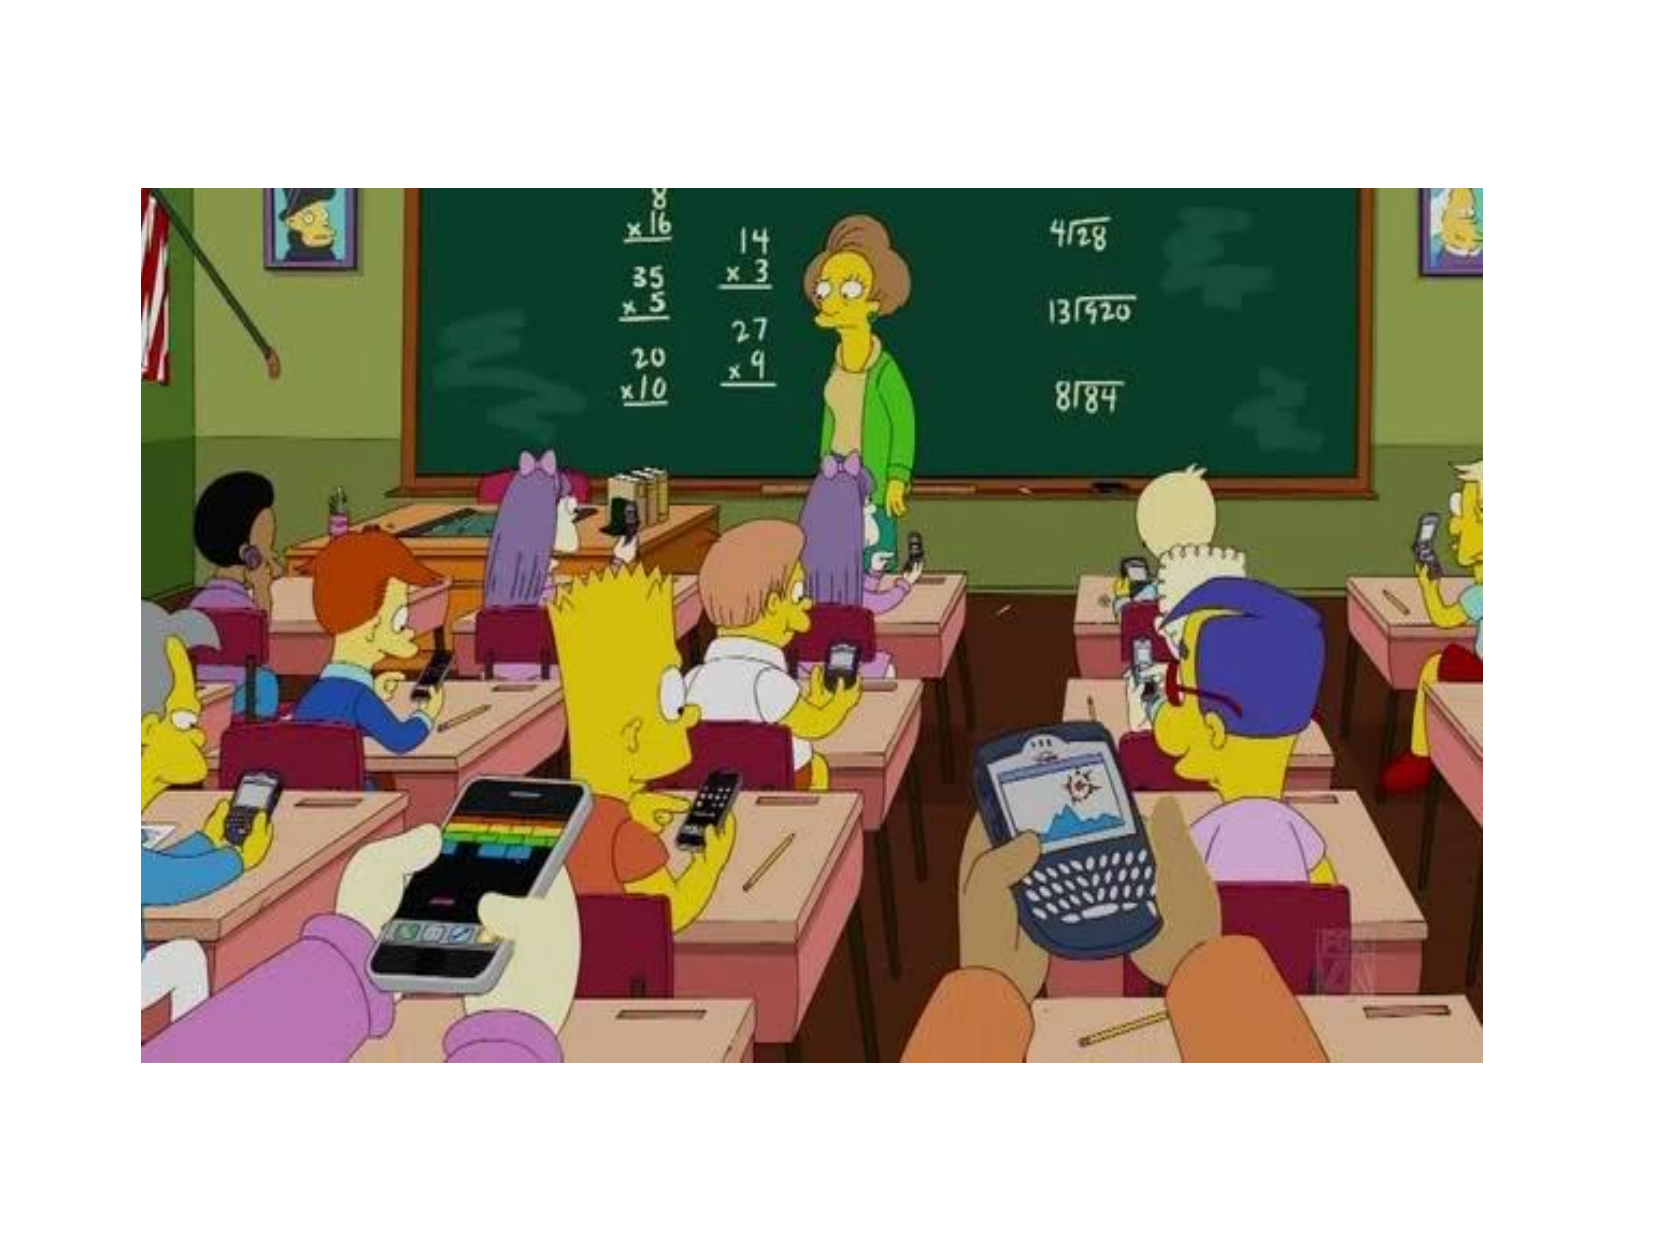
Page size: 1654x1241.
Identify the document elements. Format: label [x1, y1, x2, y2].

picture [141, 188, 1483, 1063]
